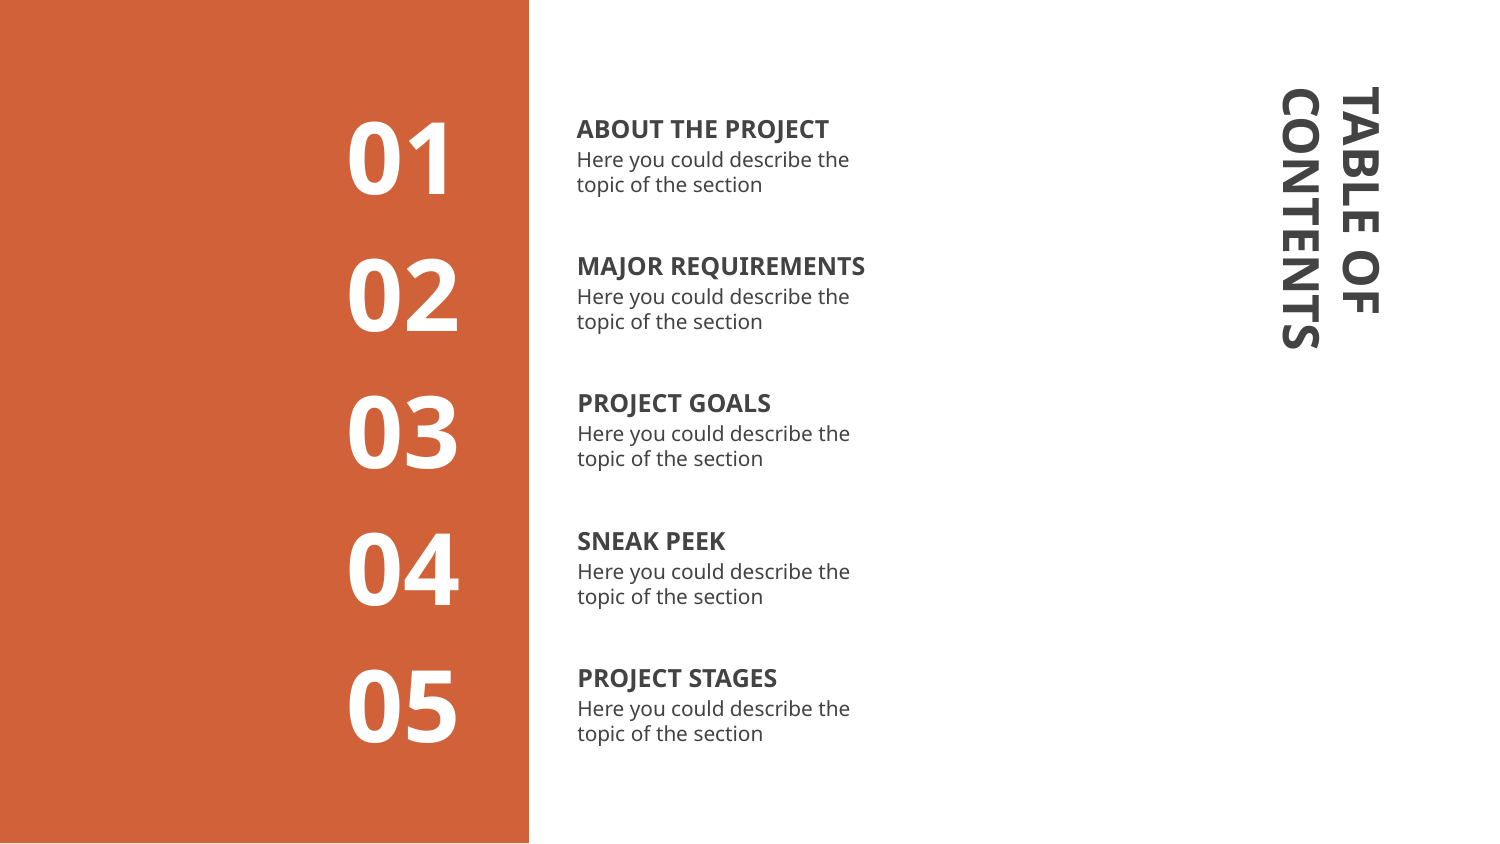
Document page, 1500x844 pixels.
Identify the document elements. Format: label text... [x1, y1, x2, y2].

subtitle Here you could describe the topic of the section [561, 268, 887, 363]
subtitle Here you could describe the topic of the section [618, 131, 875, 200]
title TABLE OF CONTENTS [1293, 71, 1374, 549]
title 02 [331, 244, 597, 339]
title MAJOR REQUIREMENTS [561, 200, 932, 296]
subtitle Here you could describe the topic of the section [562, 680, 876, 775]
title ABOUT THE PROJECT [561, 63, 932, 159]
text_box [0, 0, 529, 844]
title PROJECT STAGES [562, 612, 932, 708]
subtitle Here you could describe the topic of the section [590, 543, 876, 612]
title SNEAK PEEK [562, 475, 932, 571]
title 01 [331, 107, 618, 203]
subtitle Here you could describe the topic of the section [590, 433, 876, 475]
title 05 [331, 654, 590, 750]
title PROJECT GOALS [562, 338, 932, 433]
title 03 [331, 381, 590, 476]
title 04 [331, 518, 590, 613]
